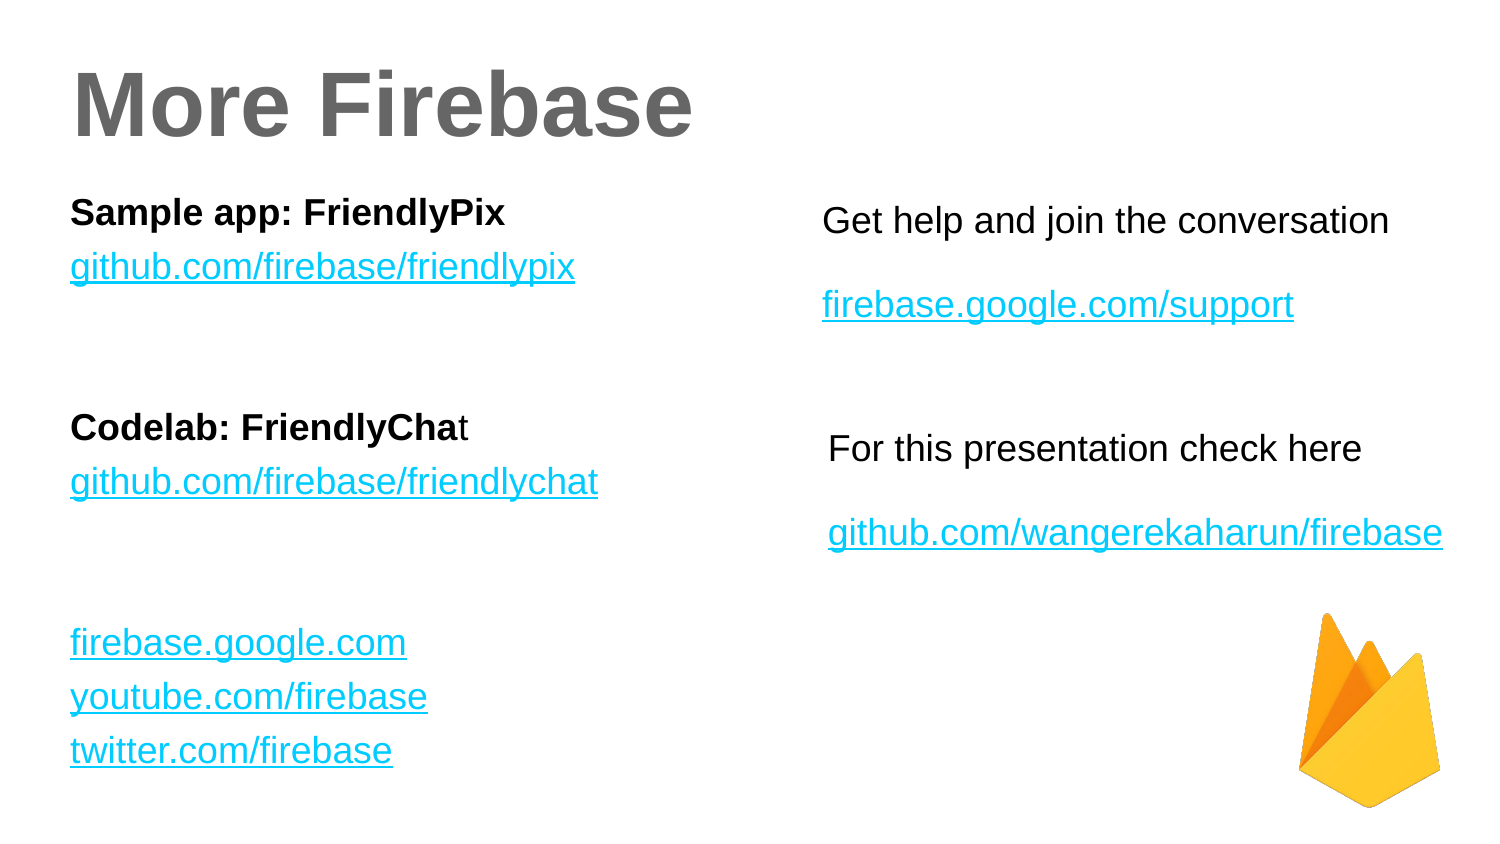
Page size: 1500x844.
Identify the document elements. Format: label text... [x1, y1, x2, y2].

text_box More Firebase [58, 45, 710, 164]
text_box Get help and join the conversation firebase.google.com/support [807, 192, 1405, 333]
text_box [1263, 604, 1475, 816]
text_box Sample app: FriendlyPix github.com/firebase/friendlypix Codelab: FriendlyChat github.com/firebase/friendlychat firebase.google.com youtube.com/firebase twitter.com/firebase [55, 184, 811, 779]
text_box For this presentation check here github.com/wangerekaharun/firebase [813, 420, 1459, 561]
